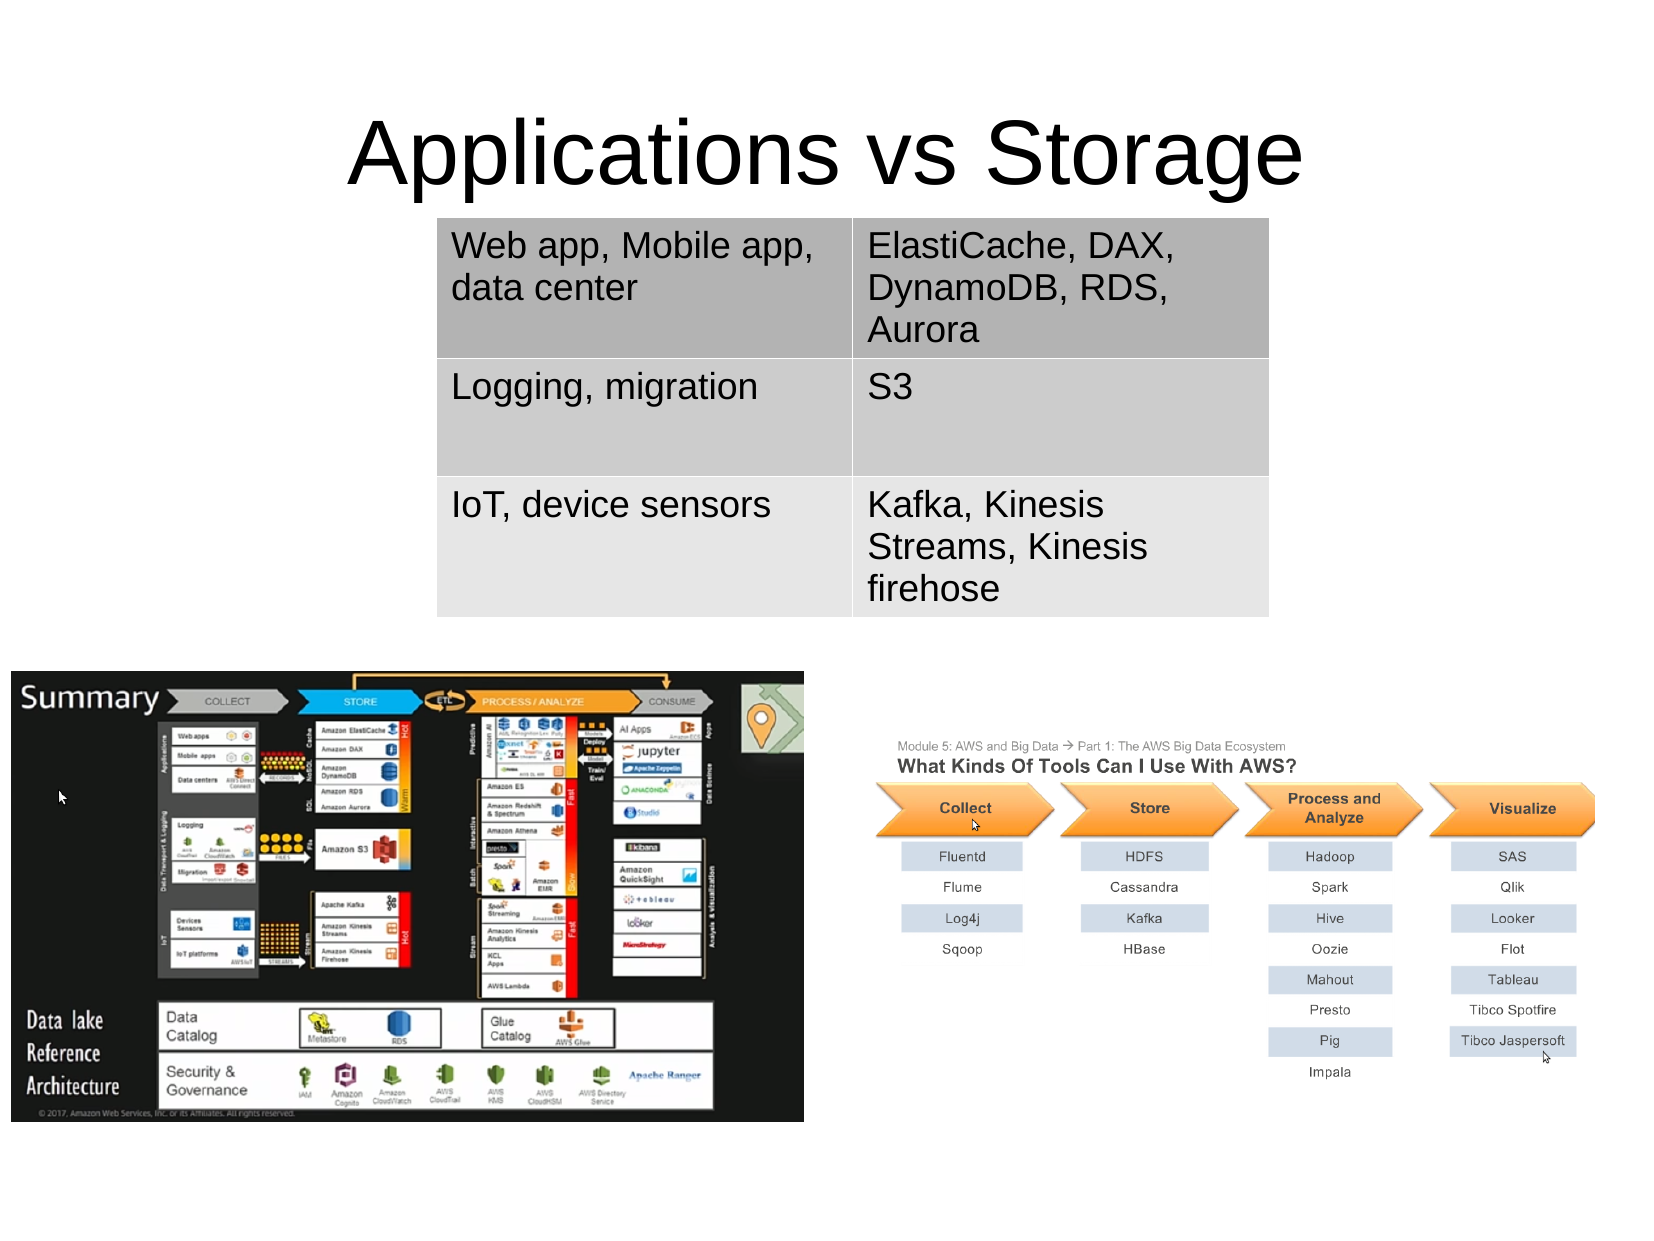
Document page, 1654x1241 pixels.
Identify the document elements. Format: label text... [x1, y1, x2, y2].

table_header ElastiCache, DAX, DynamoDB, RDS, Aurora [853, 218, 1269, 358]
table_cell Kafka, Kinesis Streams, Kinesis firehose [853, 477, 1269, 617]
table_cell Logging, migration [437, 359, 852, 476]
table_cell S3 [853, 359, 1269, 476]
title Applications vs Storage [82, 49, 1571, 257]
table_cell IoT, device sensors [437, 477, 852, 617]
picture [869, 730, 1595, 1087]
picture [11, 671, 804, 1123]
table_header Web app, Mobile app, data center [437, 218, 852, 358]
